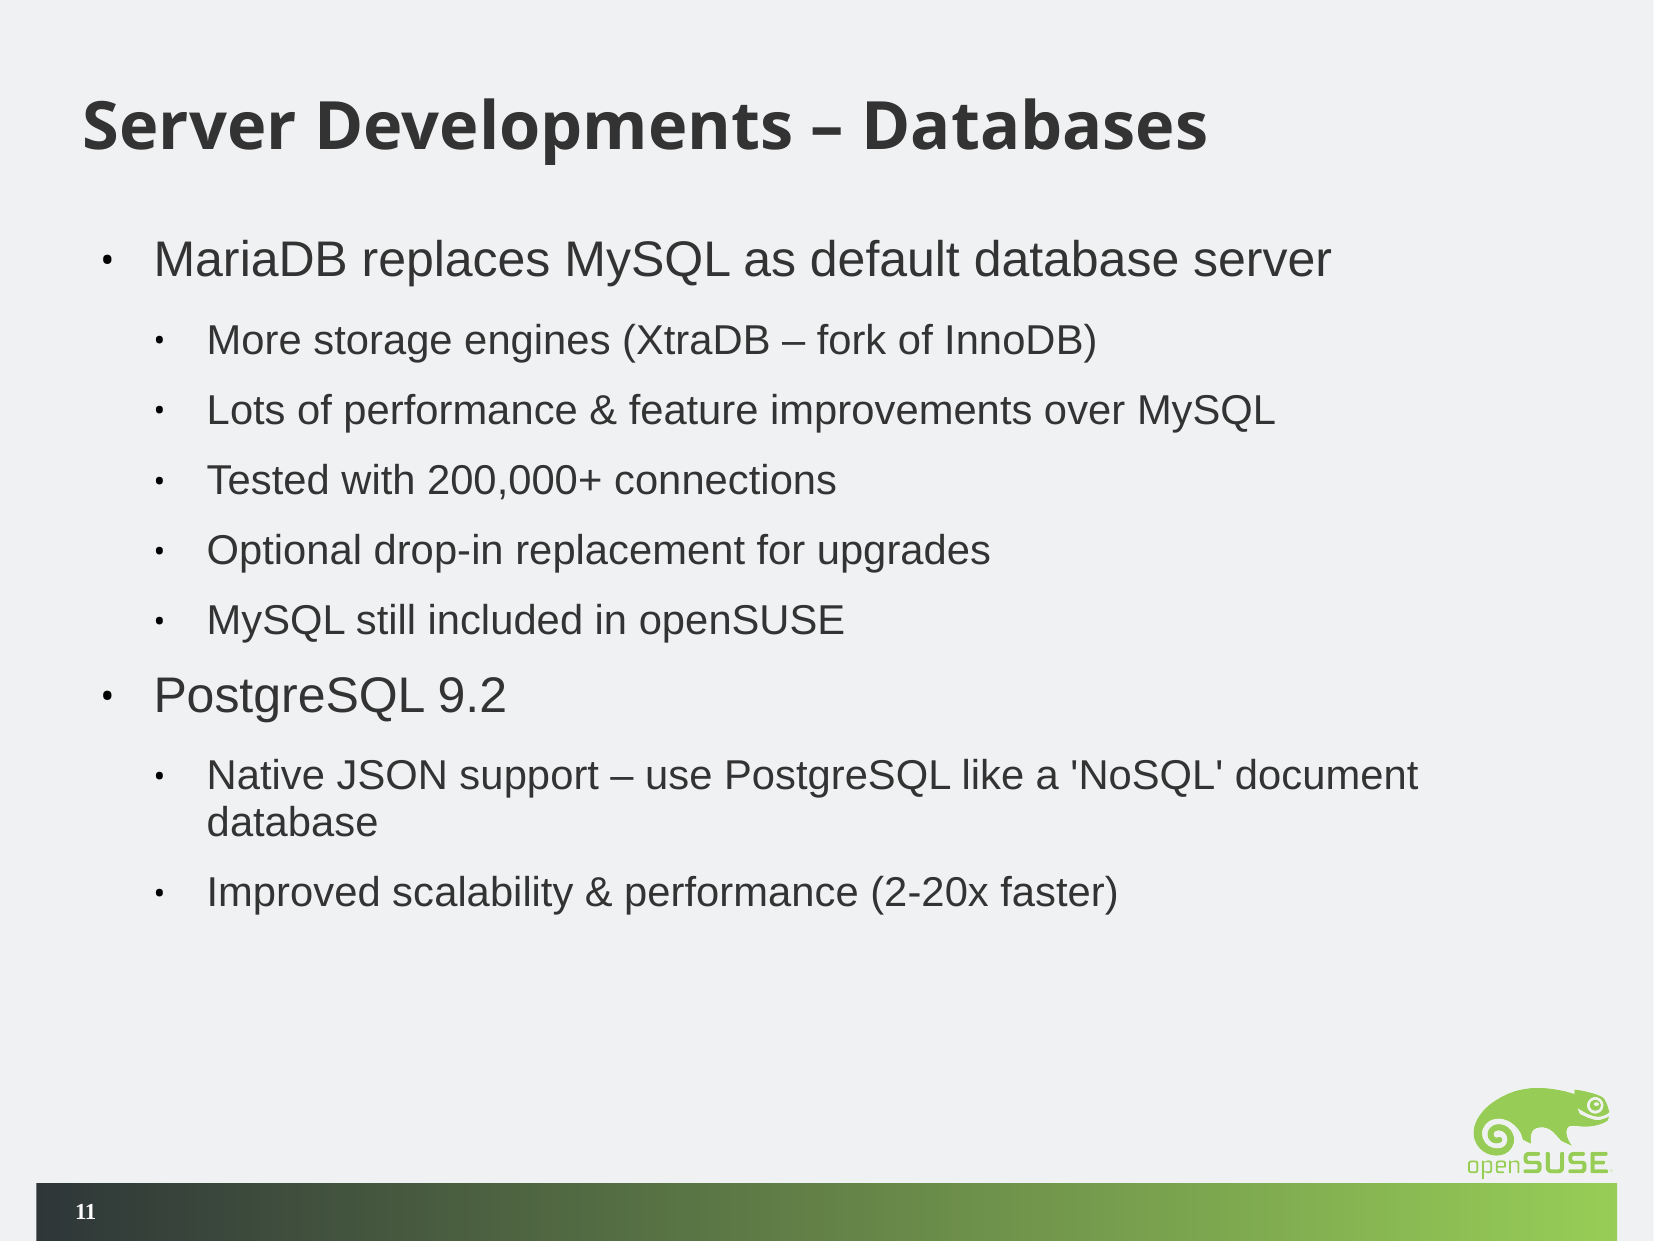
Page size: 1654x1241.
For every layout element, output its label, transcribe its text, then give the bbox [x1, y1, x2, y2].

picture [0, 0, 1654, 1241]
list MariaDB replaces MySQL as default database server More storage engines (XtraDB – fork of InnoDB) Lots of performance & feature improvements over MySQL Tested with 200,000+ connections Optional drop-in replacement for upgrades MySQL still included in openSUSE PostgreSQL 9.2 Native JSON support – use PostgreSQL like a 'NoSQL' document database Improved scalability & performance (2-20x faster) [82, 231, 1571, 951]
title Server Developments – Databases [82, 49, 1571, 198]
